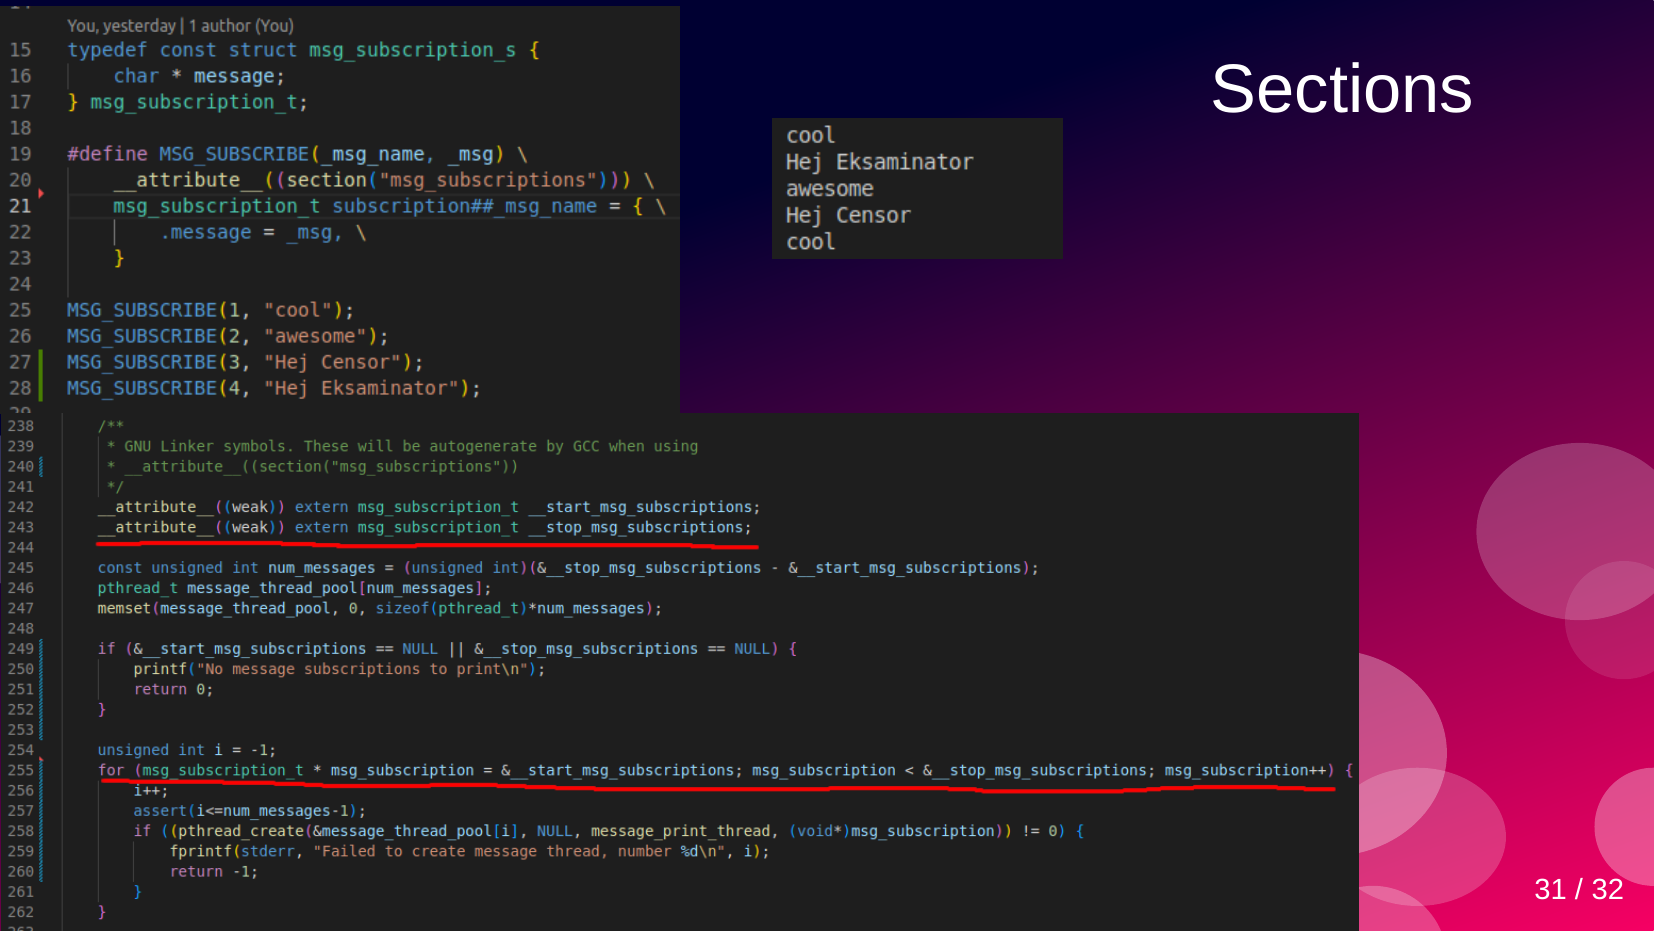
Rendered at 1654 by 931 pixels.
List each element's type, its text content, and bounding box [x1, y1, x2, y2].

picture [772, 118, 1063, 259]
title Sections [1210, 29, 1595, 148]
picture [0, 6, 1359, 931]
